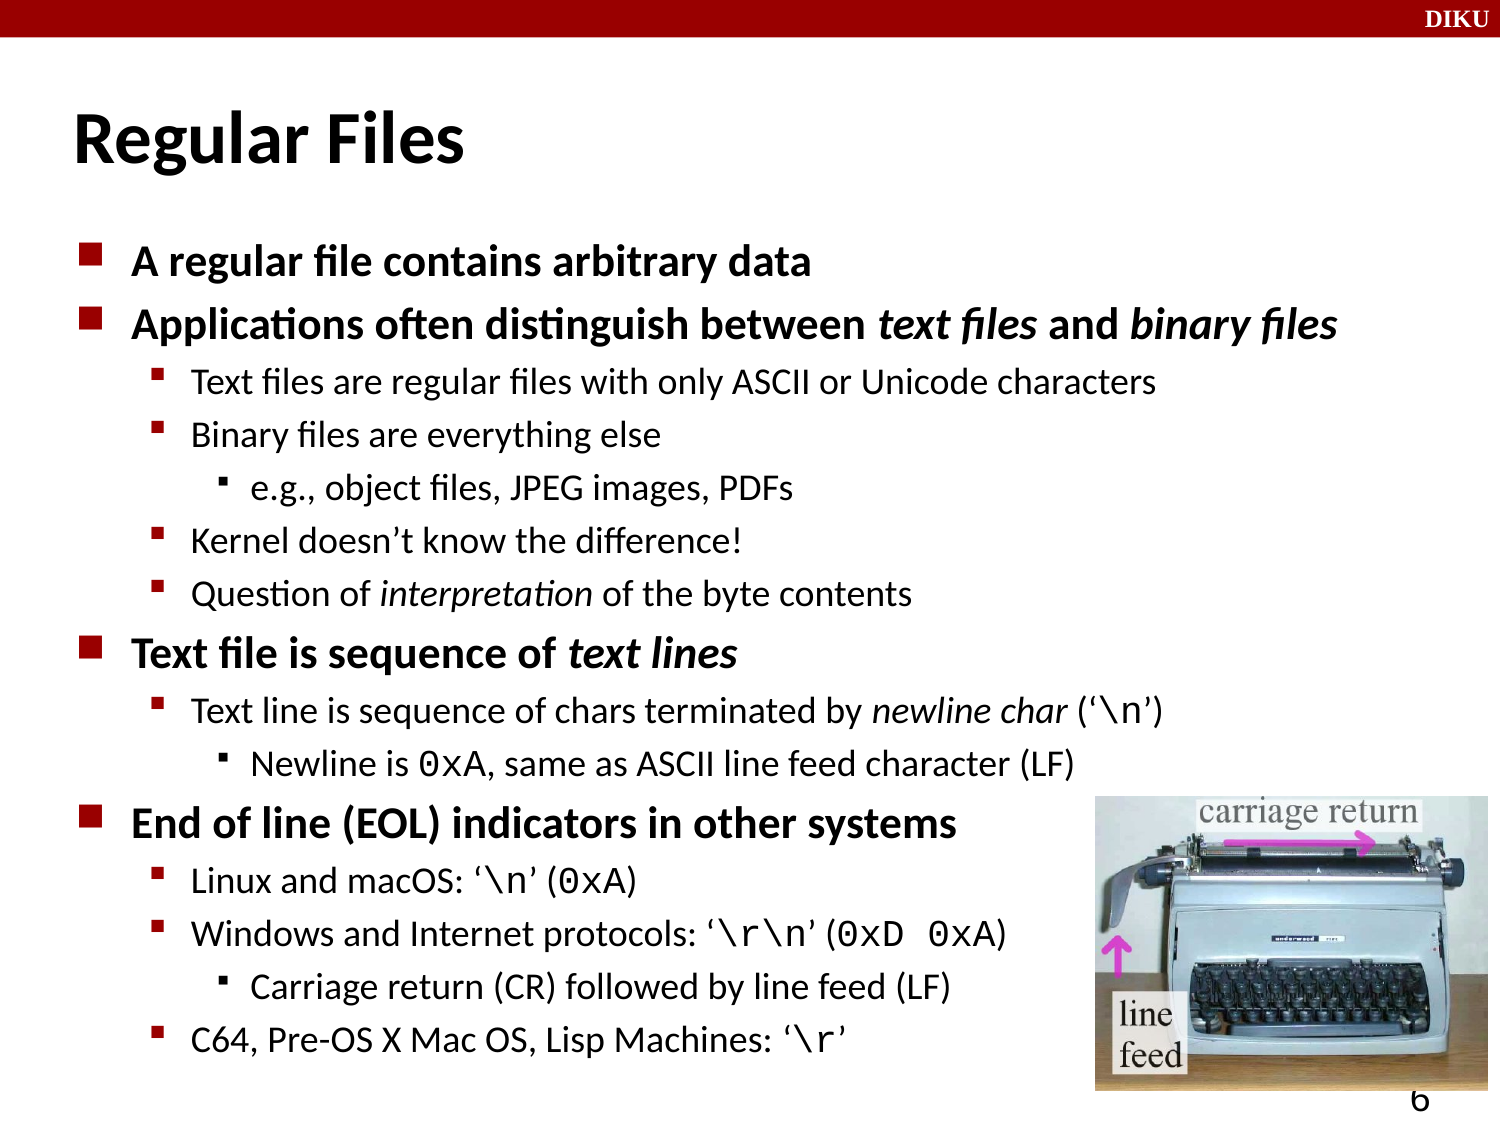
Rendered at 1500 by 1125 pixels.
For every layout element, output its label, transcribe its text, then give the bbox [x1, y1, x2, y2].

picture [1095, 796, 1488, 1091]
text_box Regular Files [58, 71, 1304, 197]
text_box A regular file contains arbitrary data Applications often distinguish between text files and binary files Text files are regular files with only ASCII or Unicode characters Binary files are everything else e.g., object files, JPEG images, PDFs Kernel doesn’t know the difference! Question of interpretation of the byte contents Text file is sequence of text lines Text line is sequence of chars terminated by newline char (‘\n’) Newline is 0xA, same as ASCII line feed character (LF) End of line (EOL) indicators in other systems Linux and macOS: ‘\n’ (0xA) Windows and Internet protocols: ‘\r\n’ (0xD 0xA) Carriage return (CR) followed by line feed (LF) C64, Pre-OS X Mac OS, Lisp Machines: ‘\r’ [65, 223, 1361, 1088]
